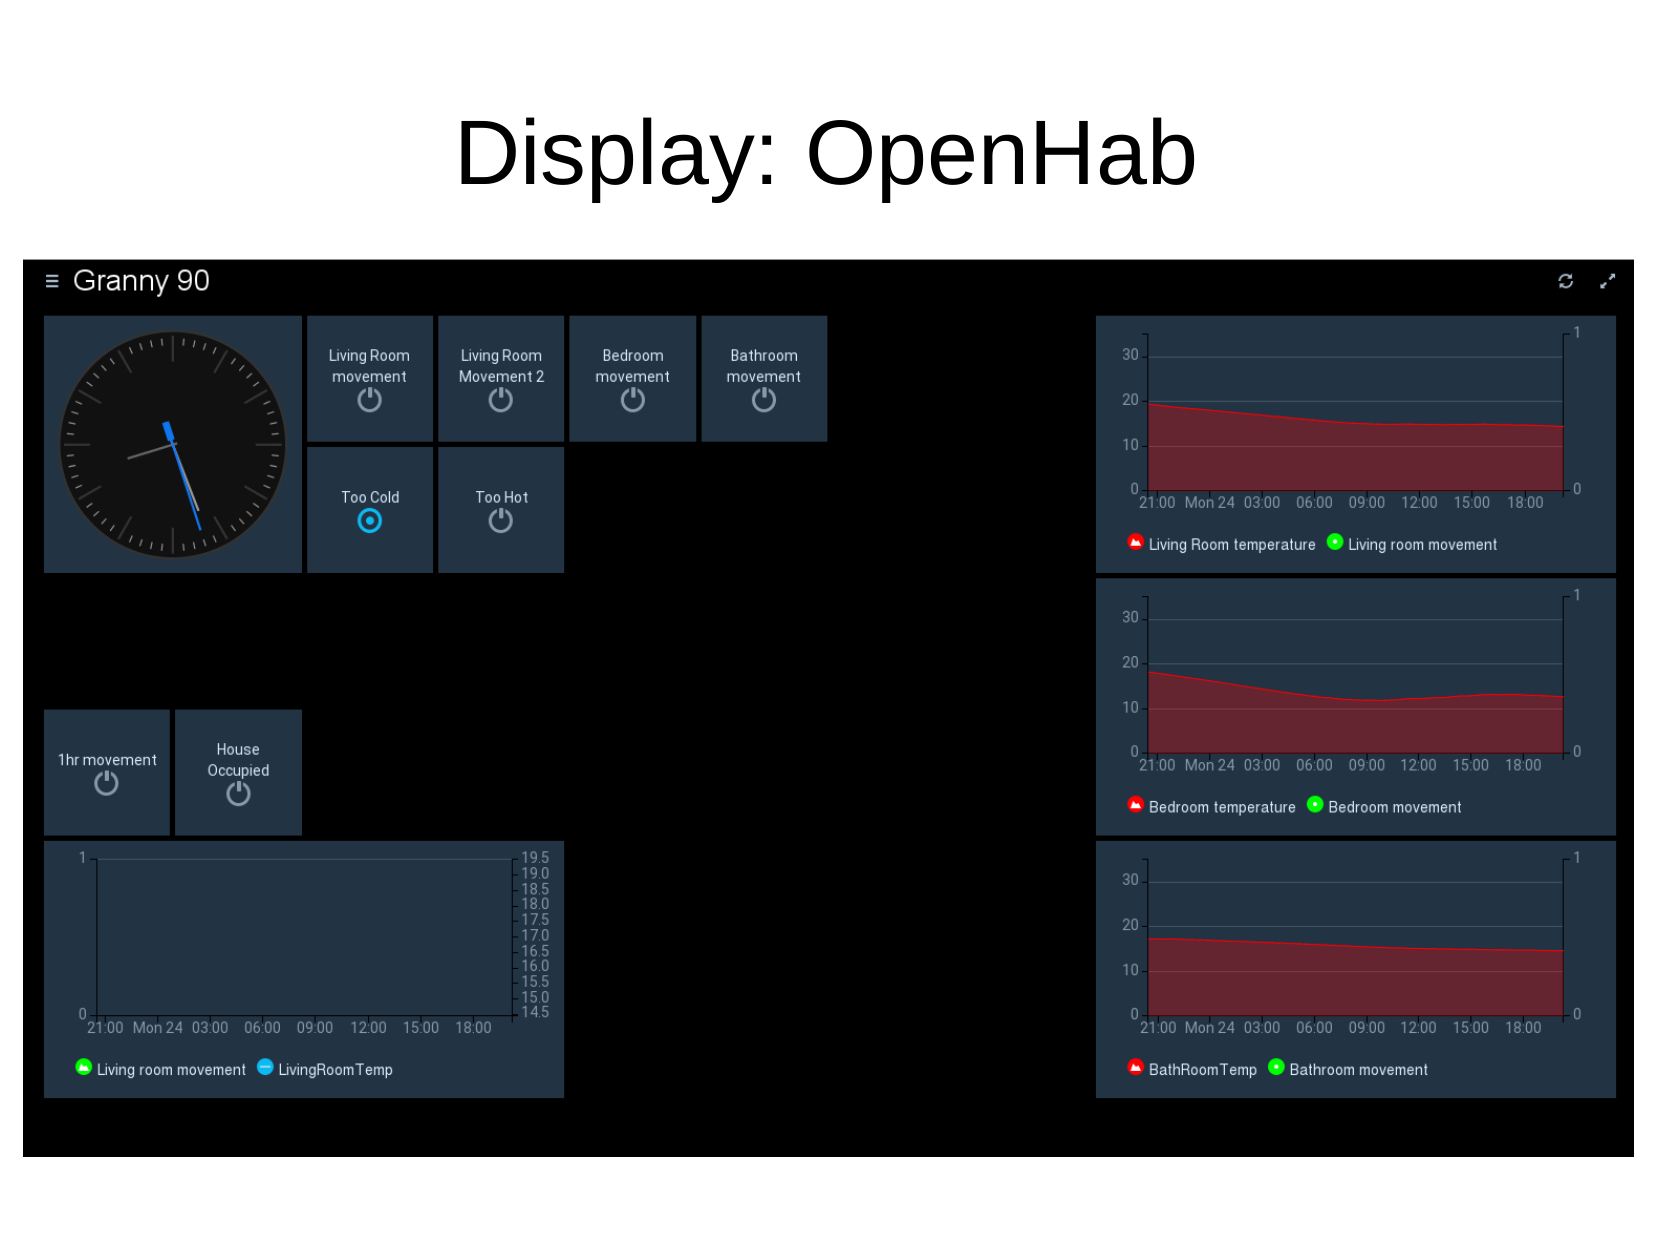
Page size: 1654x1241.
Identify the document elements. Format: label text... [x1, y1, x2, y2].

picture [23, 259, 1634, 1157]
title Display: OpenHab [82, 49, 1571, 257]
